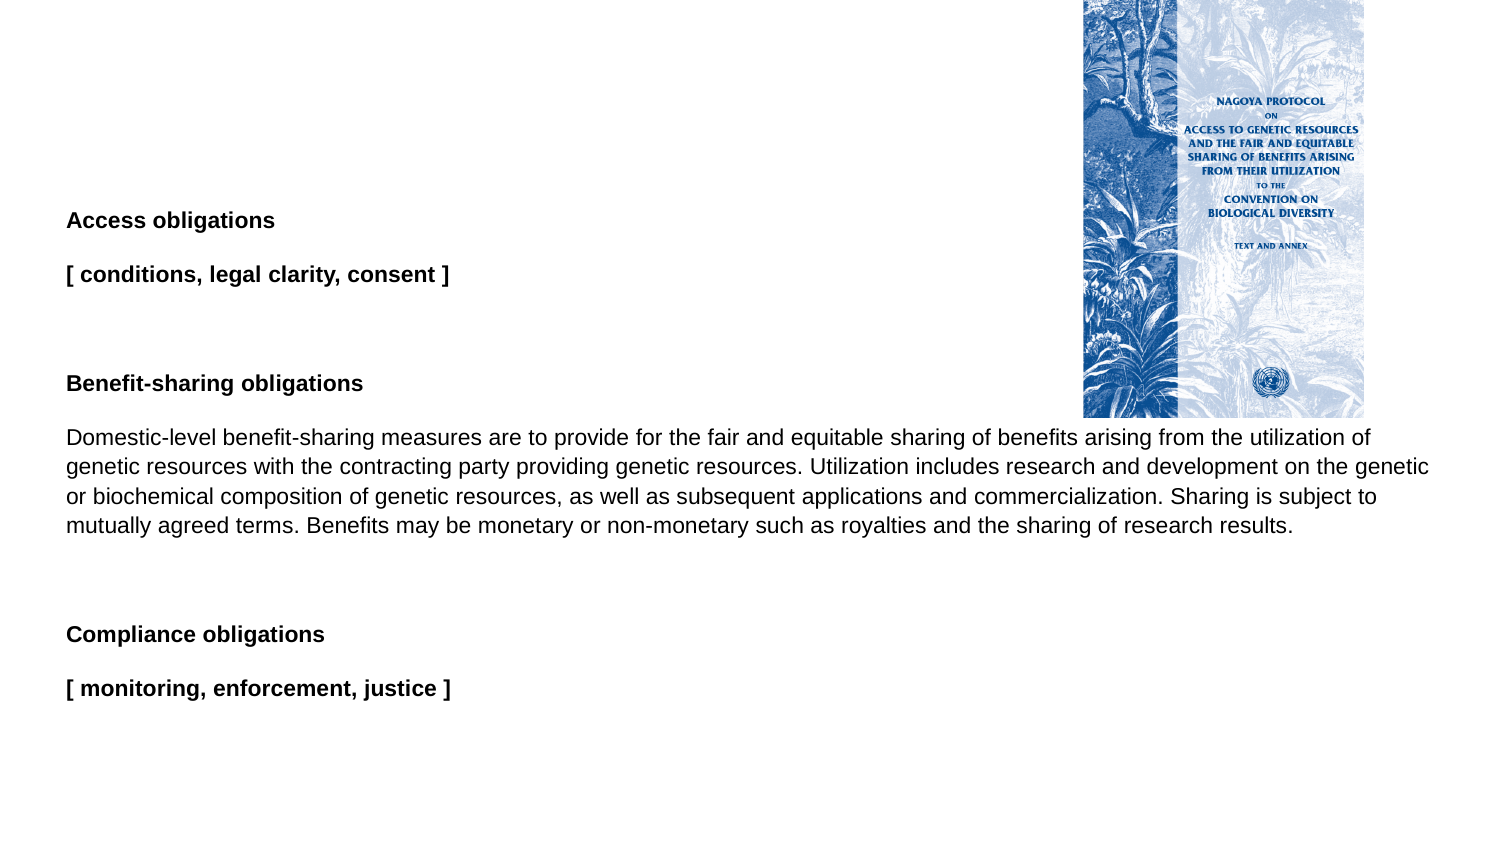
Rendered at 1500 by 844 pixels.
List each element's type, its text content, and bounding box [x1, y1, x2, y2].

picture [1083, 0, 1364, 418]
list Access obligations [ conditions, legal clarity, consent ] Benefit-sharing obligations Domestic-level benefit-sharing measures are to provide for the fair and equitable sharing of benefits arising from the utilization of genetic resources with the contracting party providing genetic resources. Utilization includes research and development on the genetic or biochemical composition of genetic resources, as well as subsequent applications and commercialization. Sharing is subject to mutually agreed terms. Benefits may be monetary or non-monetary such as royalties and the sharing of research results. Compliance obligations [ monitoring, enforcement, justice ] [51, 189, 1449, 750]
